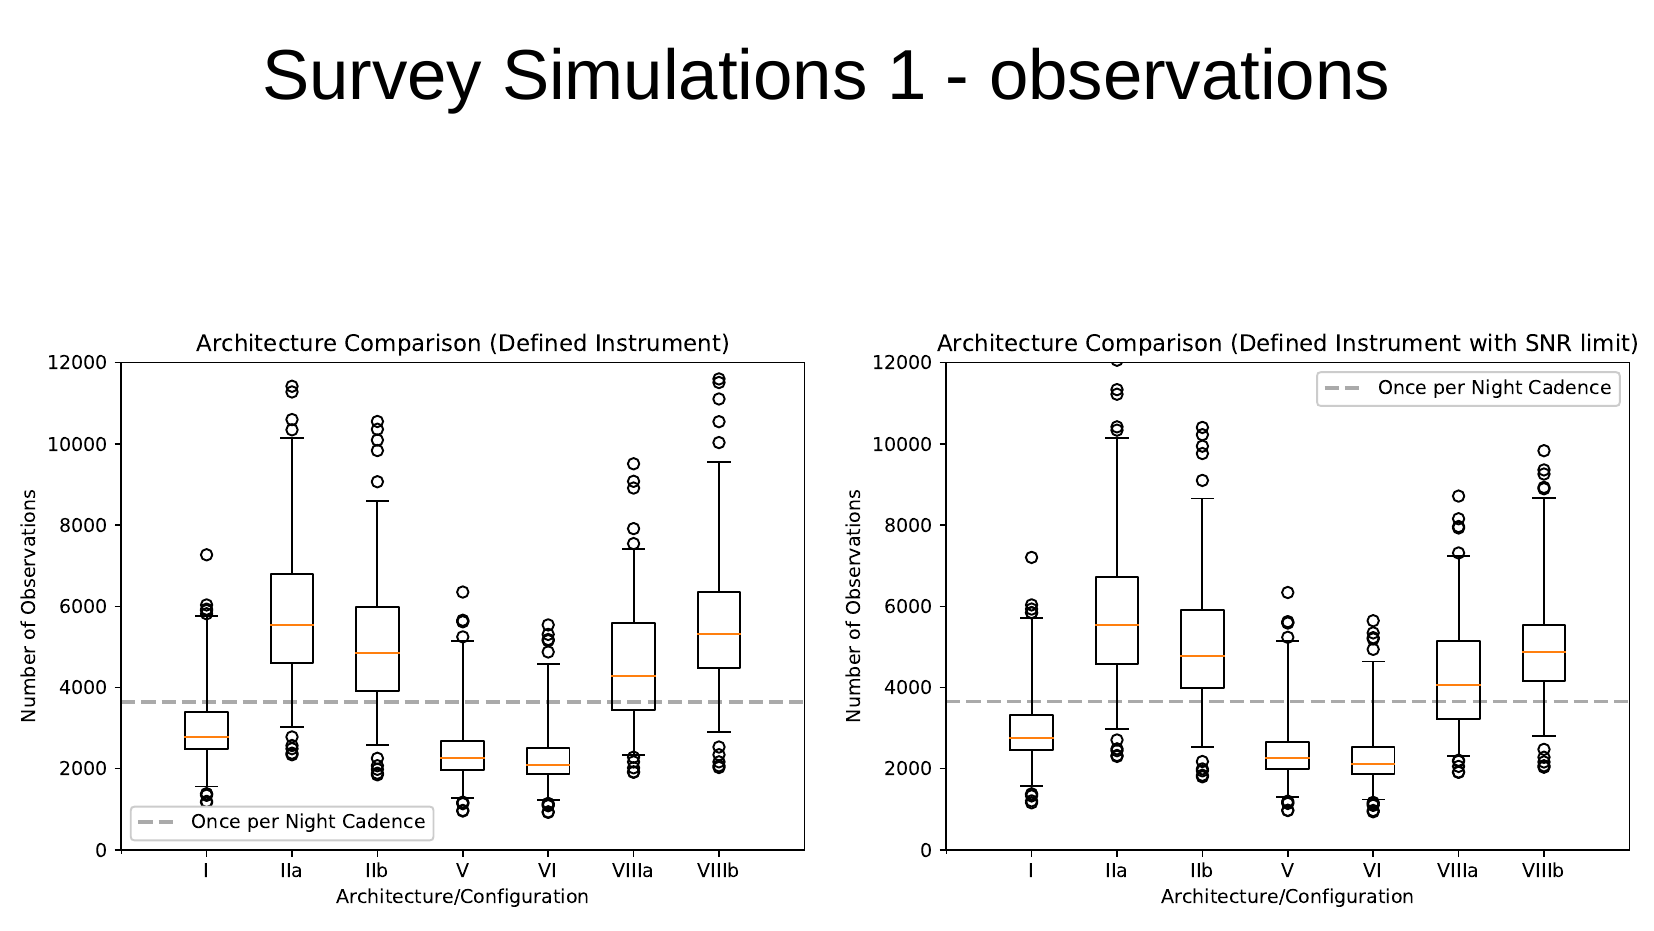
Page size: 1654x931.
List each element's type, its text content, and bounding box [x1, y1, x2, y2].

title Survey Simulations 1 - observations [0, 0, 1654, 151]
picture [0, 311, 1651, 931]
